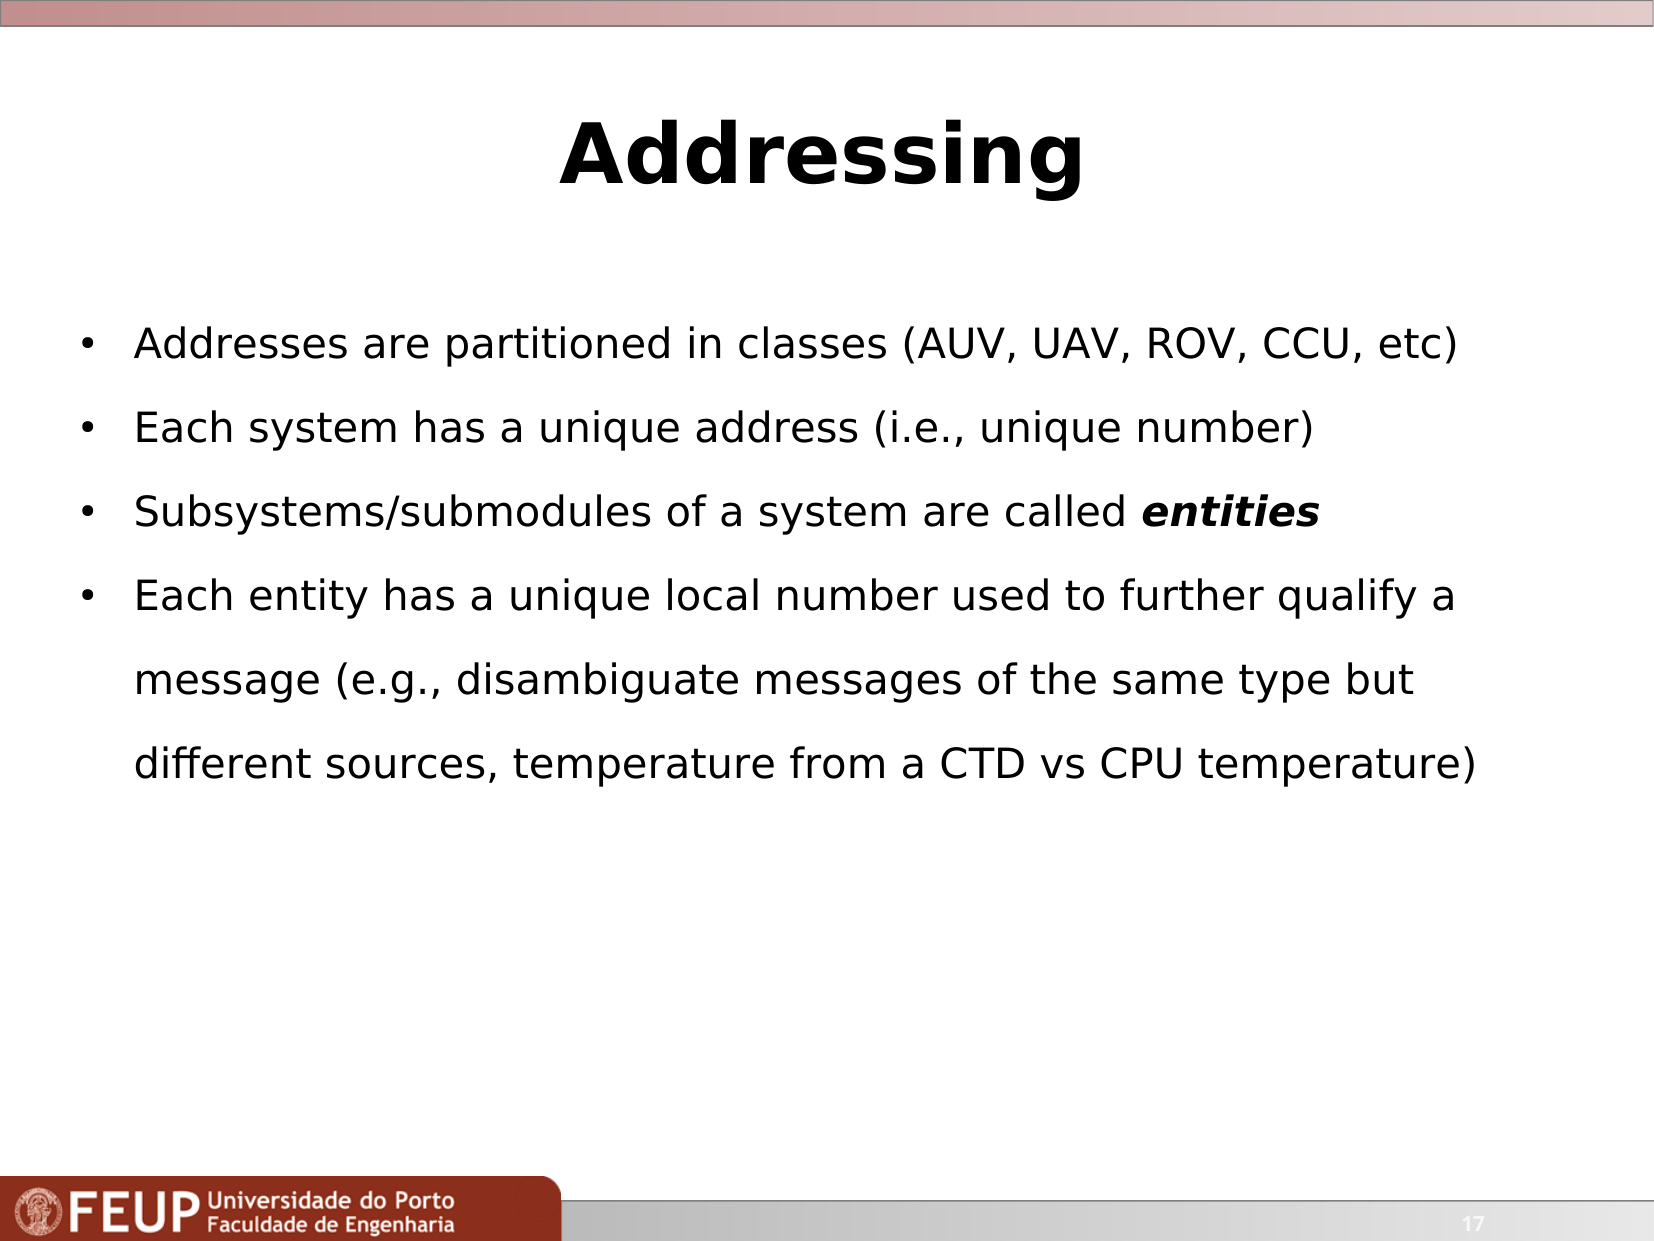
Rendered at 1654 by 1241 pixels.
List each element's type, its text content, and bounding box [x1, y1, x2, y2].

title Addressing [64, 70, 1582, 239]
picture [0, 1176, 561, 1241]
list Addresses are partitioned in classes (AUV, UAV, ROV, CCU, etc) Each system has a unique address (i.e., unique number) Subsystems/submodules of a system are called entities Each entity has a unique local number used to further qualify a message (e.g., disambiguate messages of the same type but different sources, temperature from a CTD vs CPU temperature) [62, 319, 1589, 1040]
